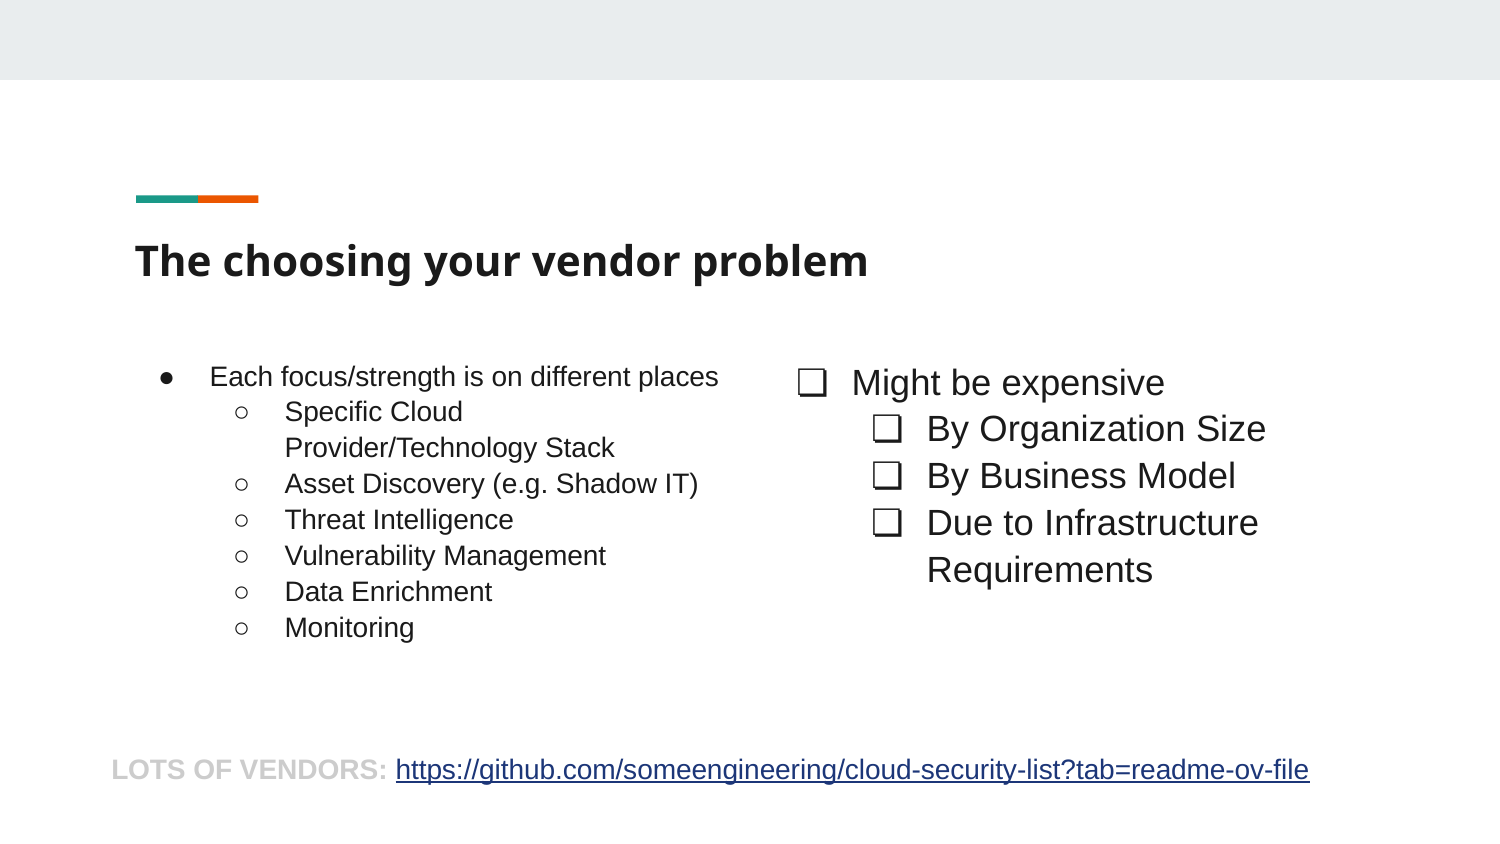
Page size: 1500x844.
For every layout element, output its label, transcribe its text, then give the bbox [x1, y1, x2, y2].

text_box LOTS OF VENDORS: https://github.com/someengineering/cloud-security-list?tab=readme-ov-file [21, 731, 1445, 801]
title The choosing your vendor problem [119, 216, 1381, 305]
list Might be expensive By Organization Size By Business Model Due to Infrastructure Requirements [761, 341, 1381, 712]
list Each focus/strength is on different places Specific Cloud Provider/Technology Stack Asset Discovery (e.g. Shadow IT) Threat Intelligence Vulnerability Management Data Enrichment Monitoring [119, 341, 739, 712]
